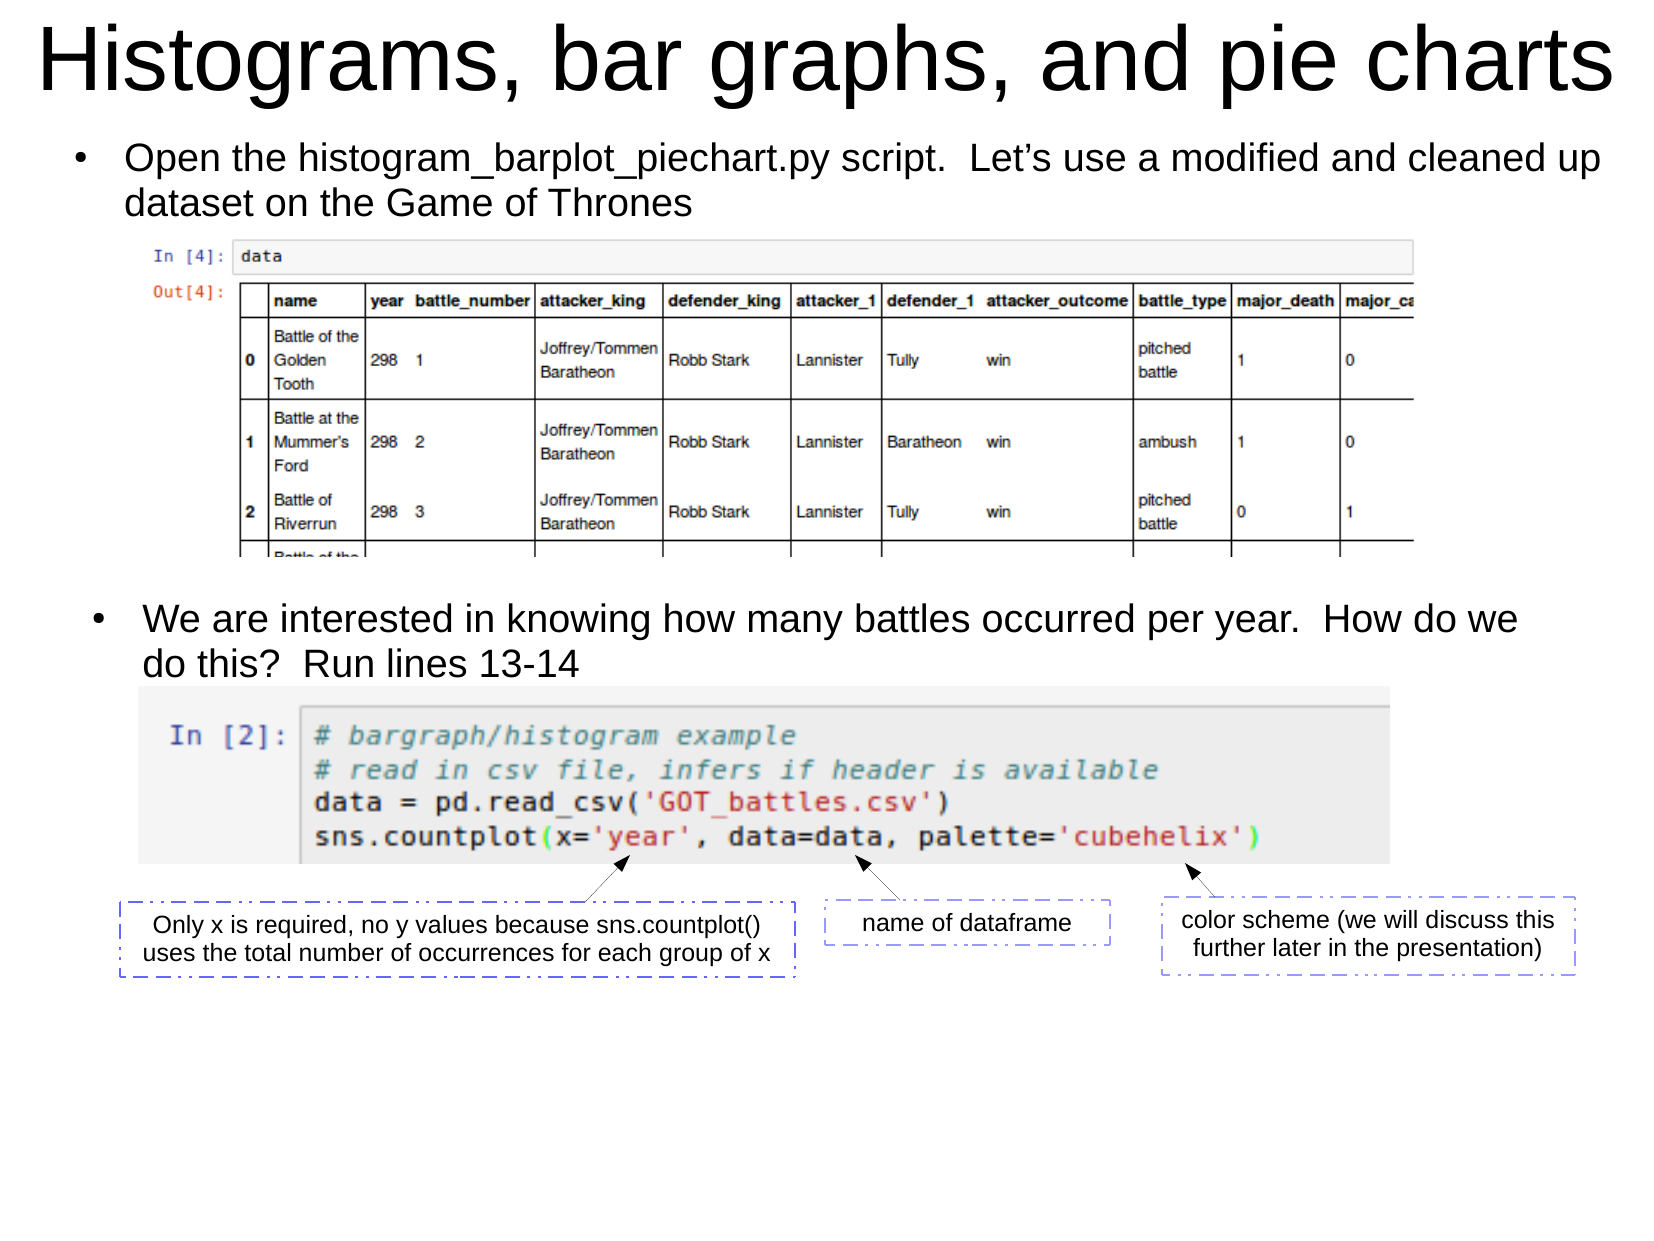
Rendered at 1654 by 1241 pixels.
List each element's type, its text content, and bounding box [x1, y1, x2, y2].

picture [138, 686, 1391, 864]
text_box name of dataframe [825, 900, 1111, 946]
title Histograms, bar graphs, and pie charts [0, 0, 1654, 163]
text_box color scheme (we will discuss this further later in the presentation) [1161, 897, 1576, 976]
text_box Only x is required, no y values because sns.countplot() uses the total number of occurrences for each group of x [120, 902, 796, 978]
picture [134, 225, 1425, 557]
list Open the histogram_barplot_piechart.py script. Let’s use a modified and cleaned up dataset on the Game of Thrones [56, 135, 1606, 226]
list We are interested in knowing how many battles occurred per year. How do we do this? Run lines 13-14 [75, 596, 1564, 687]
